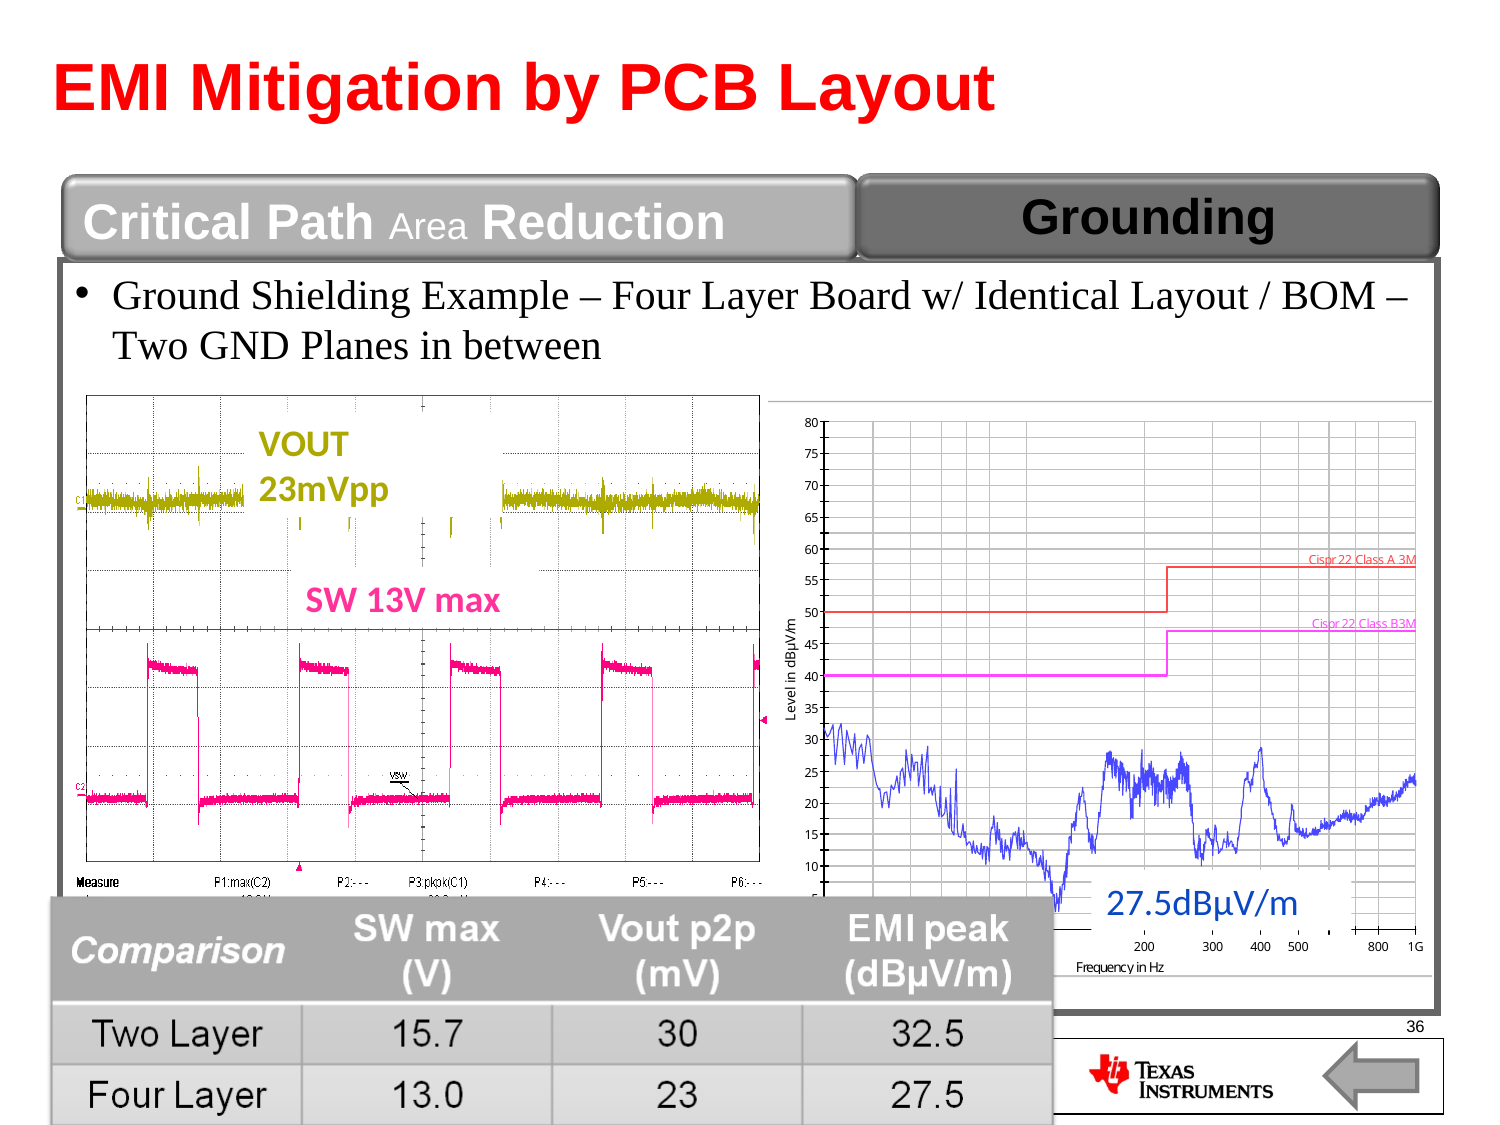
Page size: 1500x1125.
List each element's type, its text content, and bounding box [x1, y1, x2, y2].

title EMI Mitigation by PCB Layout [37, 23, 1426, 158]
text_box [1324, 1045, 1418, 1107]
text_box VOUT 23mVpp [243, 411, 503, 518]
text_box Critical Path Area Reduction [67, 181, 853, 257]
text_box <numero> [1089, 1008, 1440, 1042]
picture [59, 171, 1442, 265]
picture [40, 373, 1433, 1125]
text_box 27.5dBμV/m [1091, 870, 1352, 931]
text_box SW 13V max [290, 567, 540, 628]
picture [1087, 1052, 1274, 1099]
list Ground Shielding Example – Four Layer Board w/ Identical Layout / BOM – Two GND Planes in between [59, 264, 1438, 1013]
text_box Grounding [862, 181, 1435, 255]
